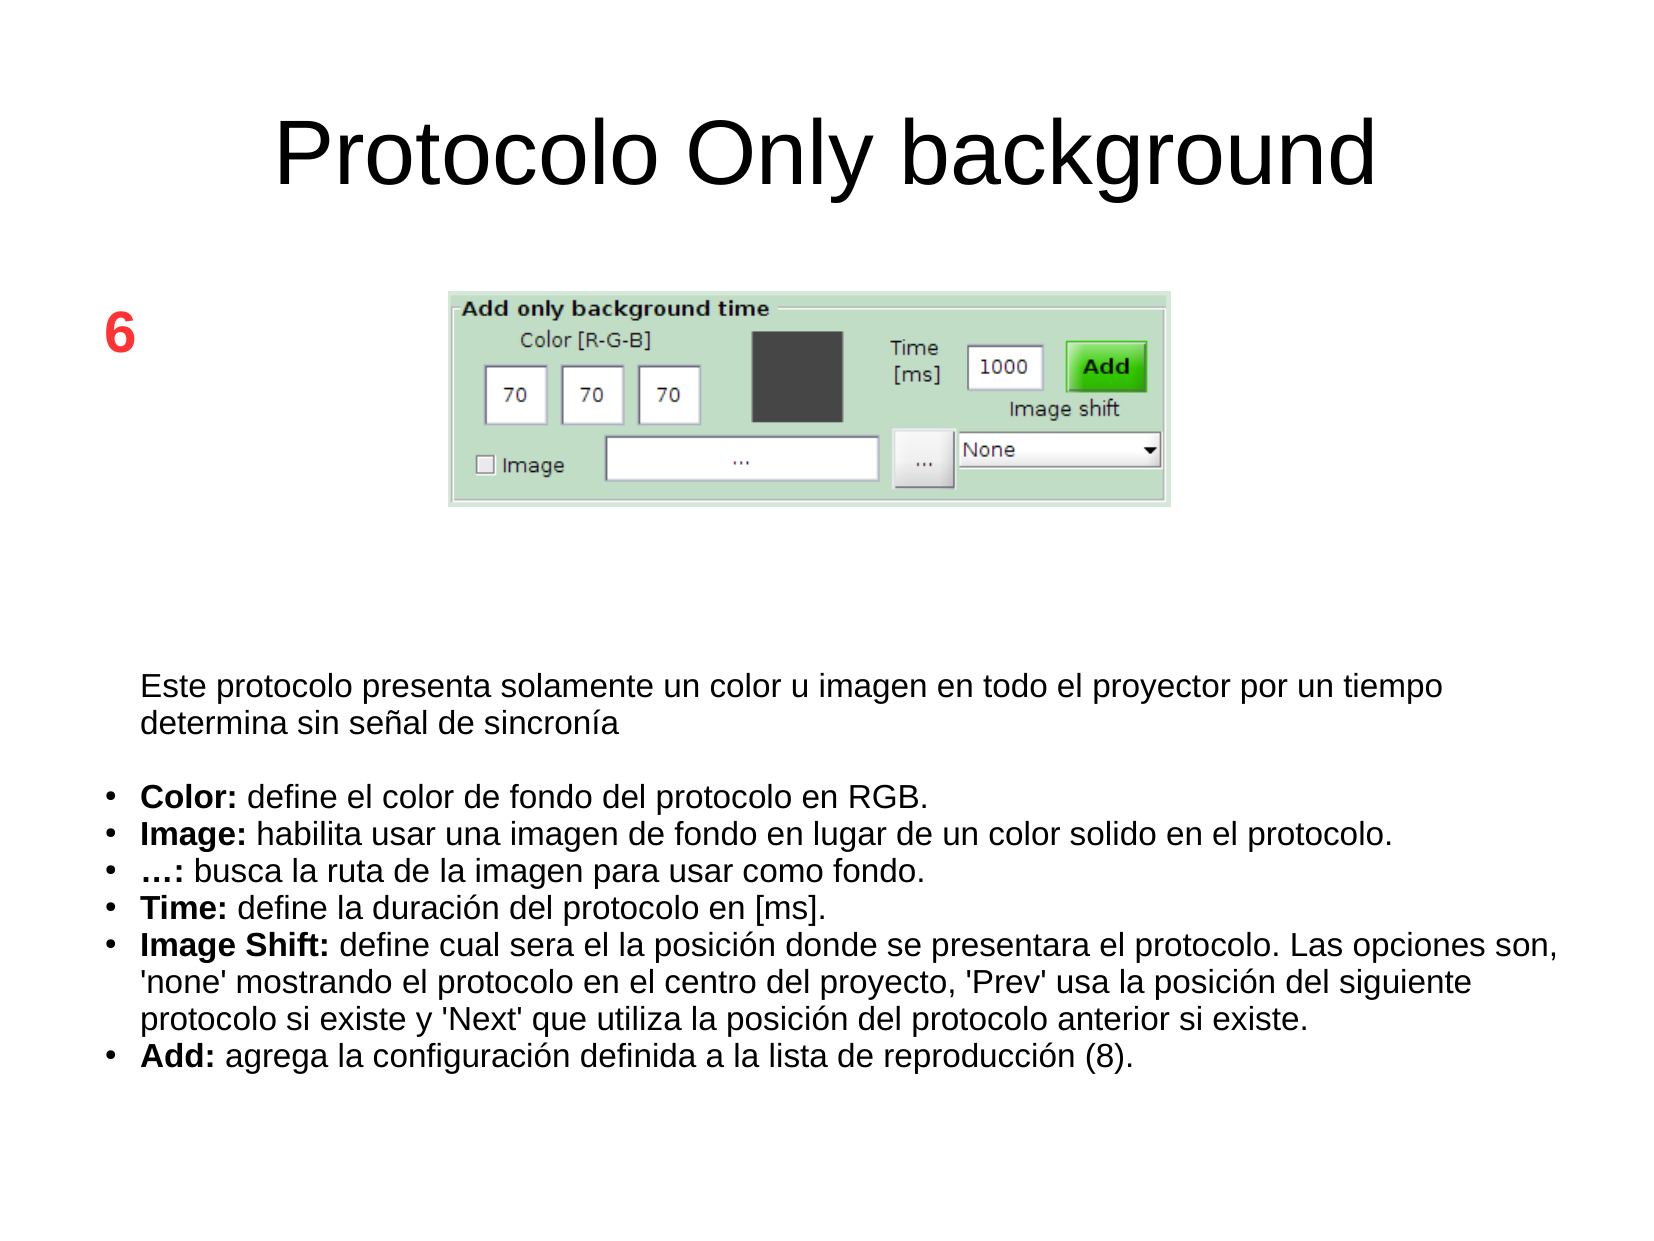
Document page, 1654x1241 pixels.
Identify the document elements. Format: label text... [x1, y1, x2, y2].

picture [448, 291, 1171, 507]
text_box Este protocolo presenta solamente un color u imagen en todo el proyector por un tiempo determina sin señal de sincronía Color: define el color de fondo del protocolo en RGB. Image: habilita usar una imagen de fondo en lugar de un color solido en el protocolo. …: busca la ruta de la imagen para usar como fondo. Time: define la duración del protocolo en [ms]. Image Shift: define cual sera el la posición donde se presentara el protocolo. Las opciones son, 'none' mostrando el protocolo en el centro del proyecto, 'Prev' usa la posición del siguiente protocolo si existe y 'Next' que utiliza la posición del protocolo anterior si existe. Add: agrega la configuración definida a la lista de reproducción (8). [90, 660, 1576, 1096]
text_box 6 [90, 292, 151, 373]
title Protocolo Only background [82, 49, 1571, 257]
